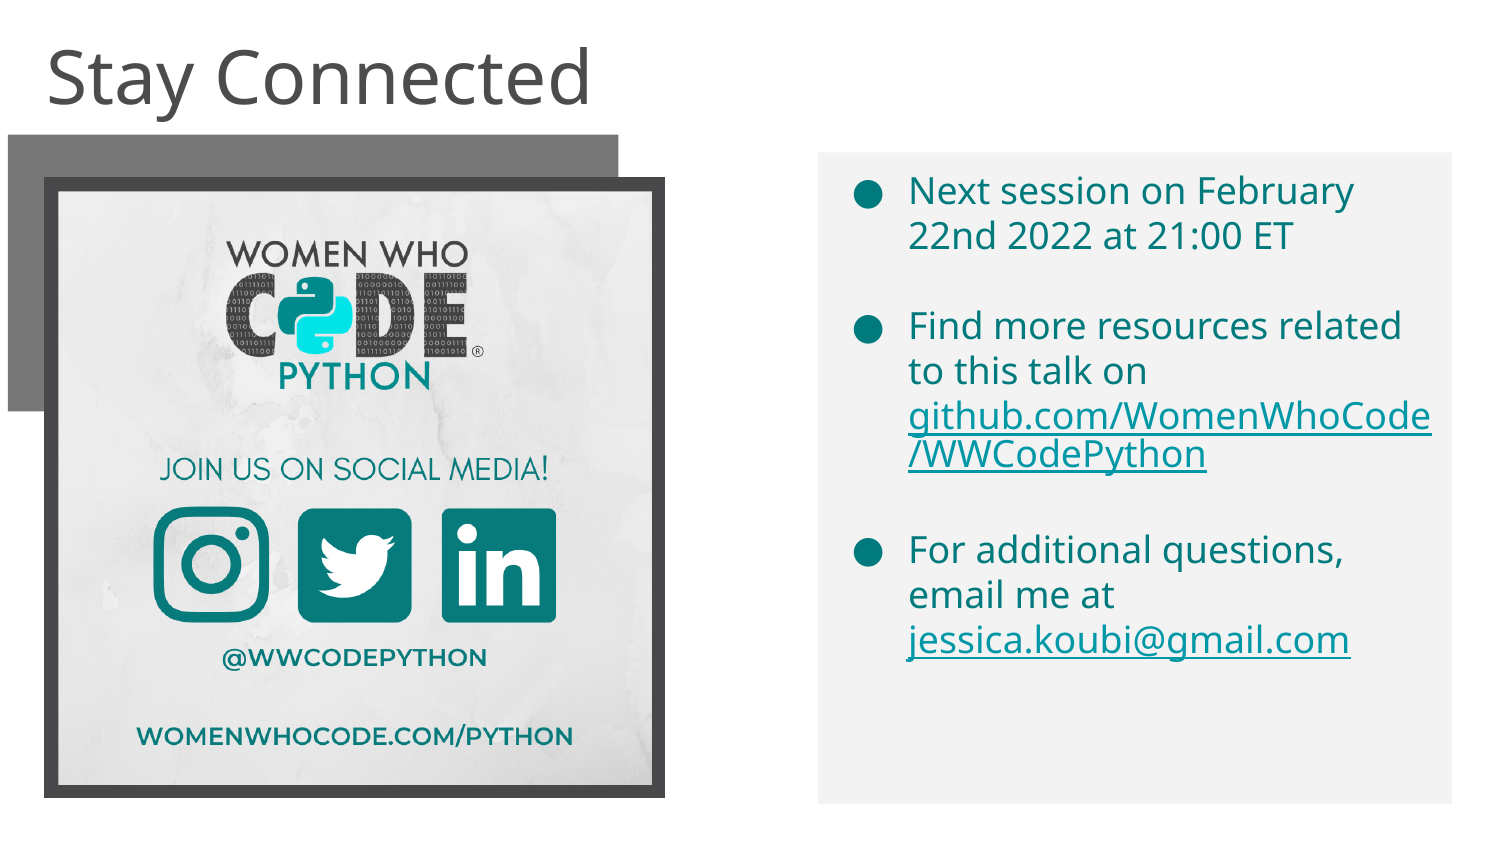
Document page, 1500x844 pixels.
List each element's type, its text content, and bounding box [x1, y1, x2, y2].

text_box Next session on February 22nd 2022 at 21:00 ET Find more resources related to this talk on github.com/WomenWhoCode/WWCodePython For additional questions, email me at jessica.koubi@gmail.com [818, 152, 1452, 804]
title Stay Connected [31, 9, 1500, 135]
picture [44, 177, 665, 798]
text_box [7, 134, 619, 412]
